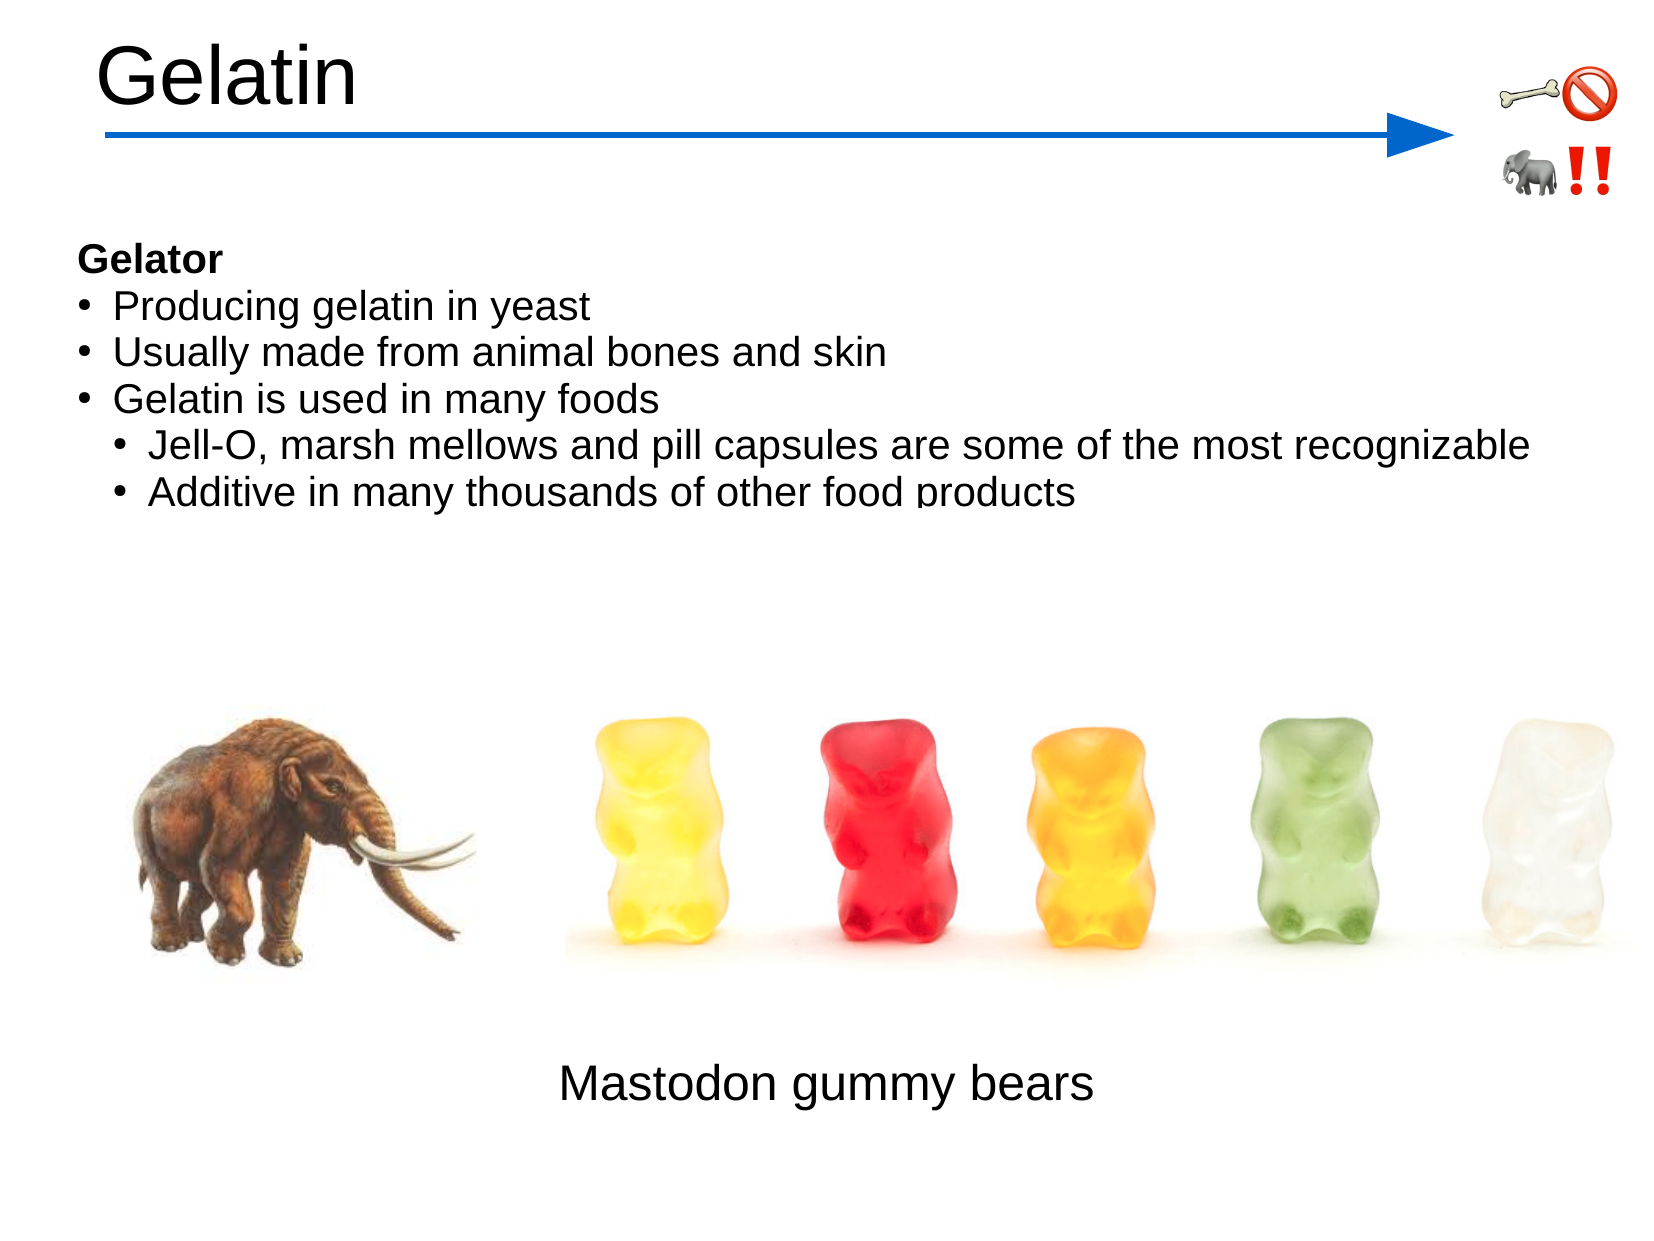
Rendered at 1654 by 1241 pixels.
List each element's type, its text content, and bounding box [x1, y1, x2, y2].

picture [1499, 63, 1620, 124]
picture [565, 508, 1635, 1111]
picture [76, 681, 480, 987]
text_box Mastodon gummy bears [493, 991, 1160, 1175]
text_box Gelator Producing gelatin in yeast Usually made from animal bones and skin Gelatin is used in many foods Jell-O, marsh mellows and pill capsules are some of the most recognizable Additive in many thousands of other food products [45, 212, 1621, 639]
picture [1499, 140, 1620, 201]
text_box Gelatin [63, 5, 1380, 240]
